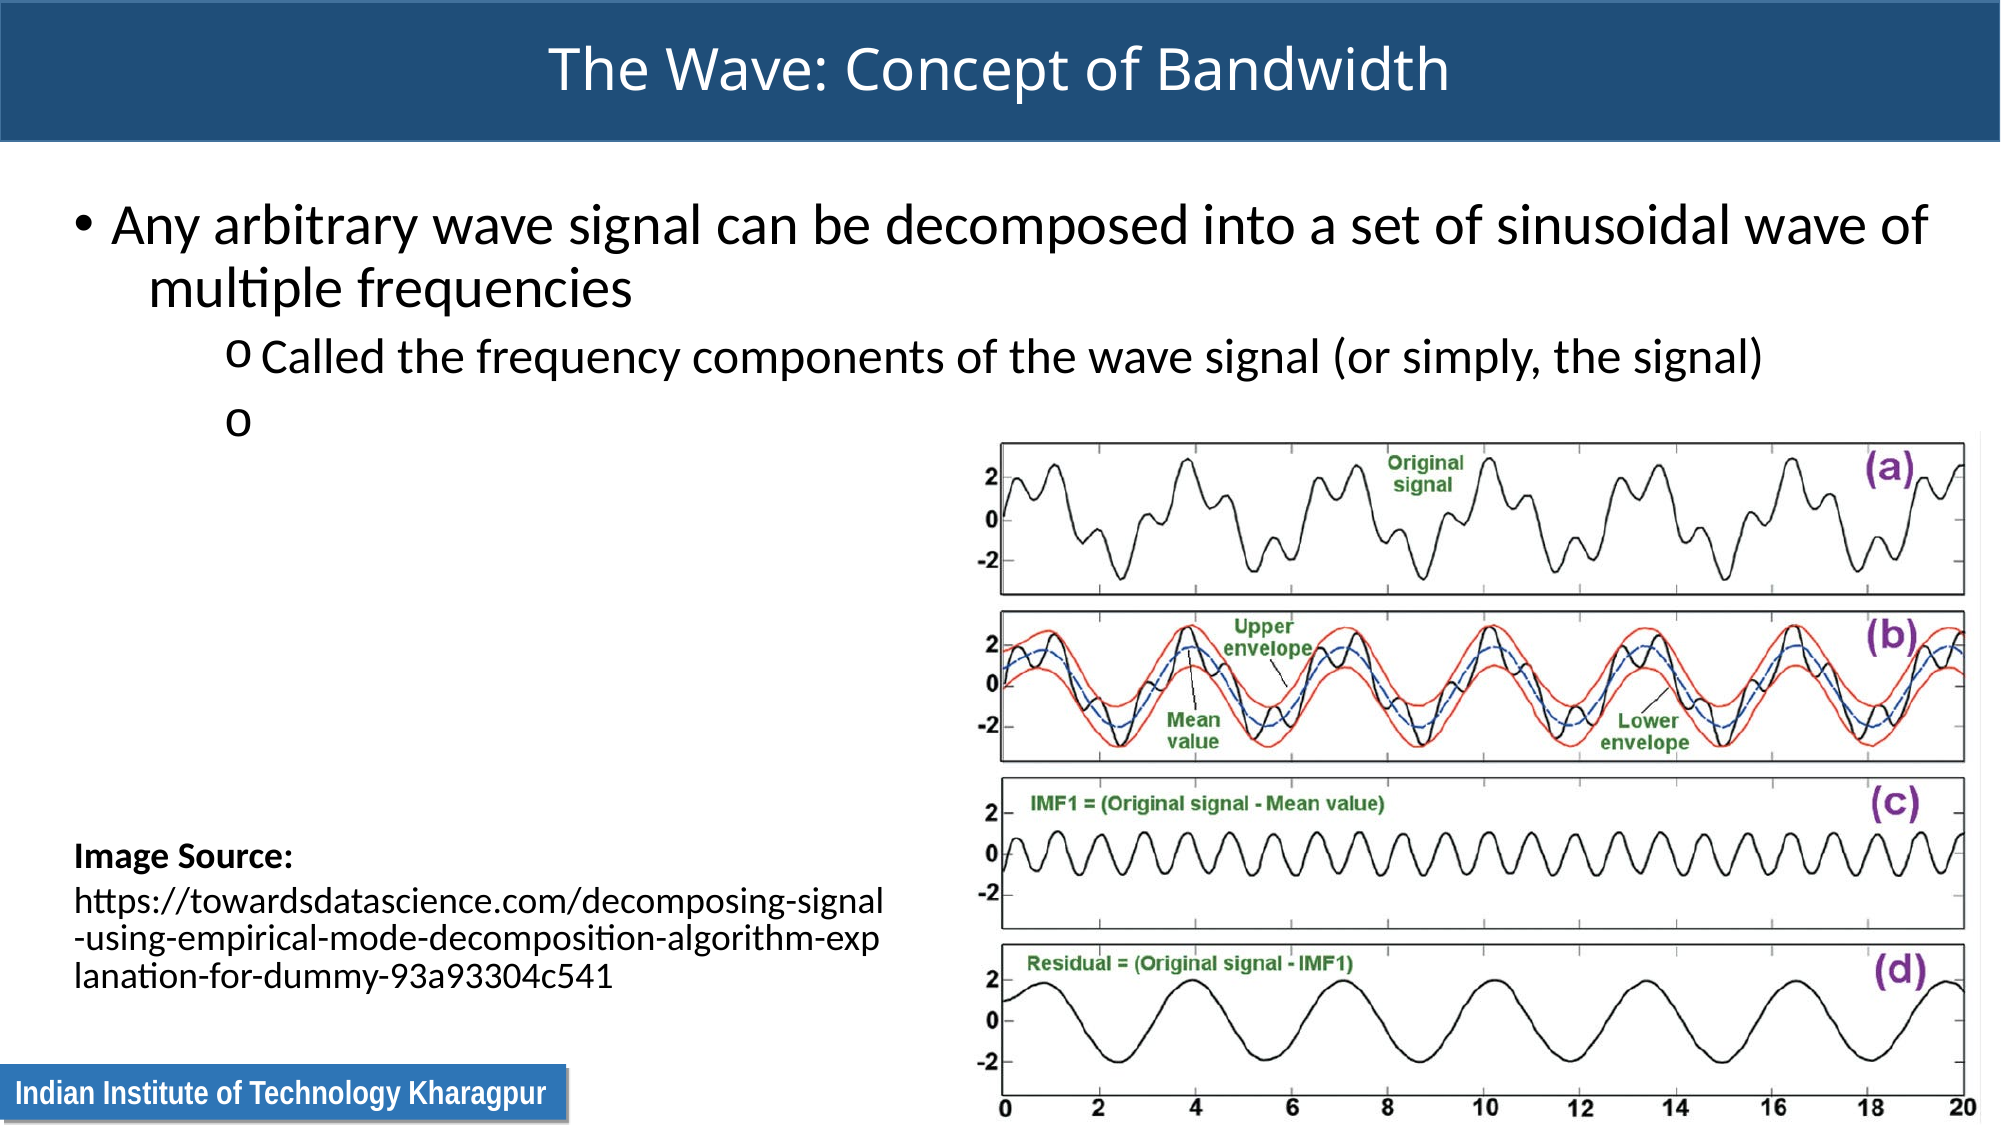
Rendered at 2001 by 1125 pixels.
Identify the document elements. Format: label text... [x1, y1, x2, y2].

title The Wave: Concept of Bandwidth [0, 1, 2000, 141]
text_box Image Source: https://towardsdatascience.com/decomposing-signal-using-empirical-mode-decomposition-algorithm-explanation-for-dummy-93a93304c541 [58, 823, 904, 1021]
picture [958, 431, 2000, 1125]
list Any arbitrary wave signal can be decomposed into a set of sinusoidal wave of multiple frequencies Called the frequency components of the wave signal (or simply, the signal) [58, 186, 1954, 1065]
